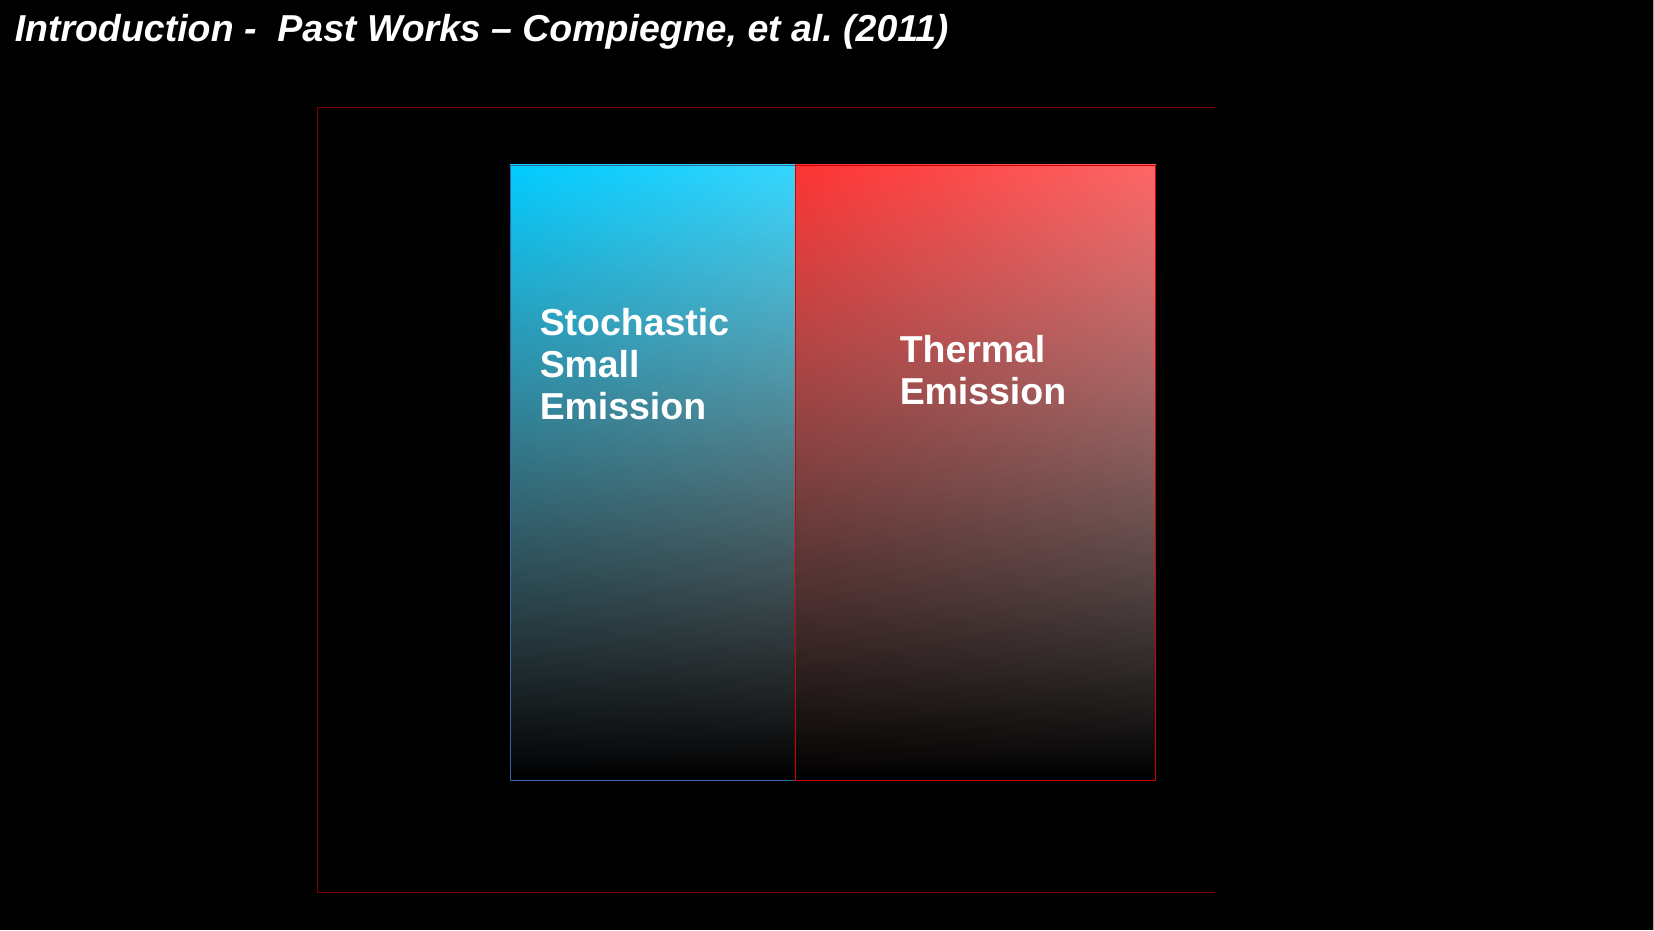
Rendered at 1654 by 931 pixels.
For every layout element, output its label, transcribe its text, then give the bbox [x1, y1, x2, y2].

text_box Stochastic Small Emission [525, 294, 781, 436]
picture [315, 105, 1216, 893]
text_box Introduction - Past Works – Compiegne, et al. (2011) [0, 0, 1654, 57]
text_box Thermal Emission [885, 321, 1092, 421]
text_box [510, 165, 1156, 781]
